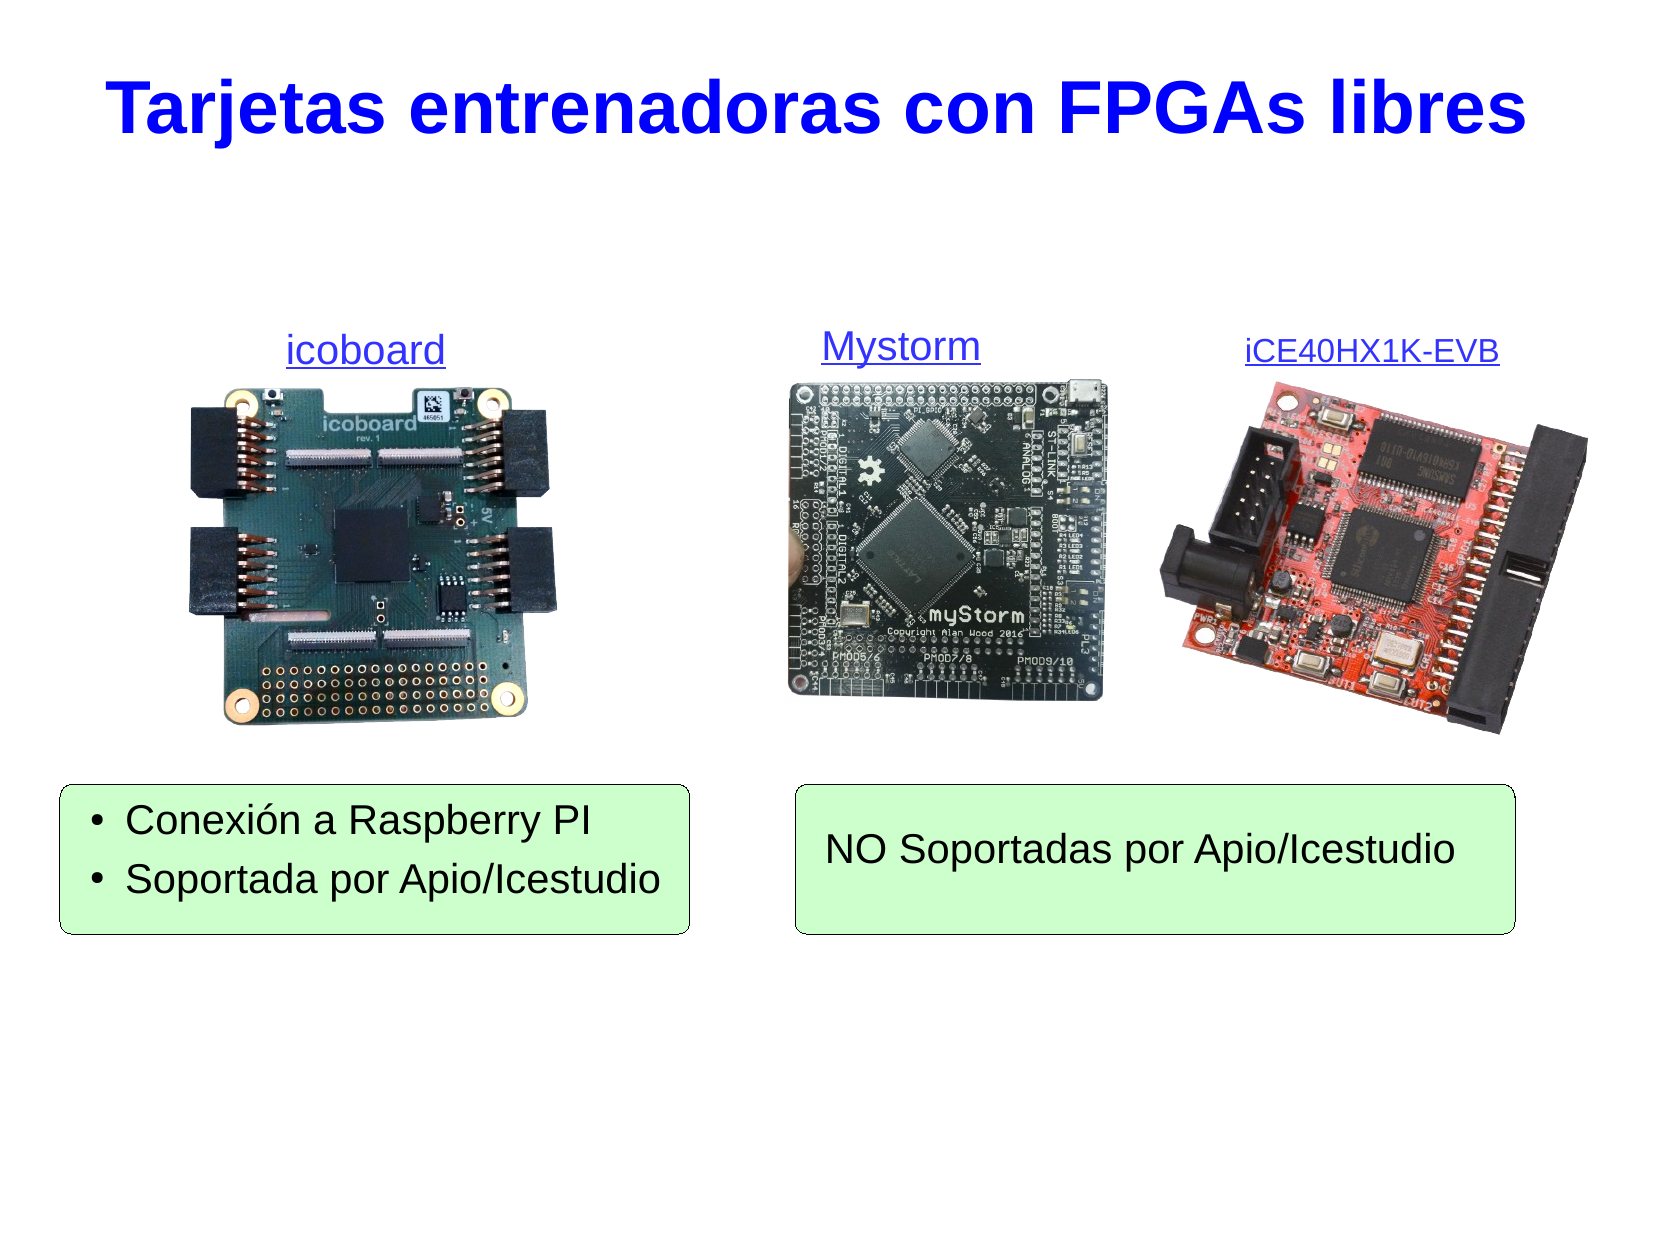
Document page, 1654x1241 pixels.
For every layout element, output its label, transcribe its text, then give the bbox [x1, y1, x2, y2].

text_box NO Soportadas por Apio/Icestudio [810, 817, 1501, 890]
picture [783, 376, 1111, 710]
text_box Conexión a Raspberry PI Soportada por Apio/Icestudio [75, 789, 736, 922]
text_box [795, 784, 1516, 935]
picture [1156, 370, 1591, 740]
text_box Mystorm [806, 315, 1051, 377]
text_box icoboard [271, 319, 478, 381]
text_box [59, 784, 690, 935]
text_box iCE40HX1K-EVB [1230, 324, 1519, 380]
text_box Tarjetas entrenadoras con FPGAs libres [90, 58, 1546, 196]
picture [180, 380, 568, 735]
